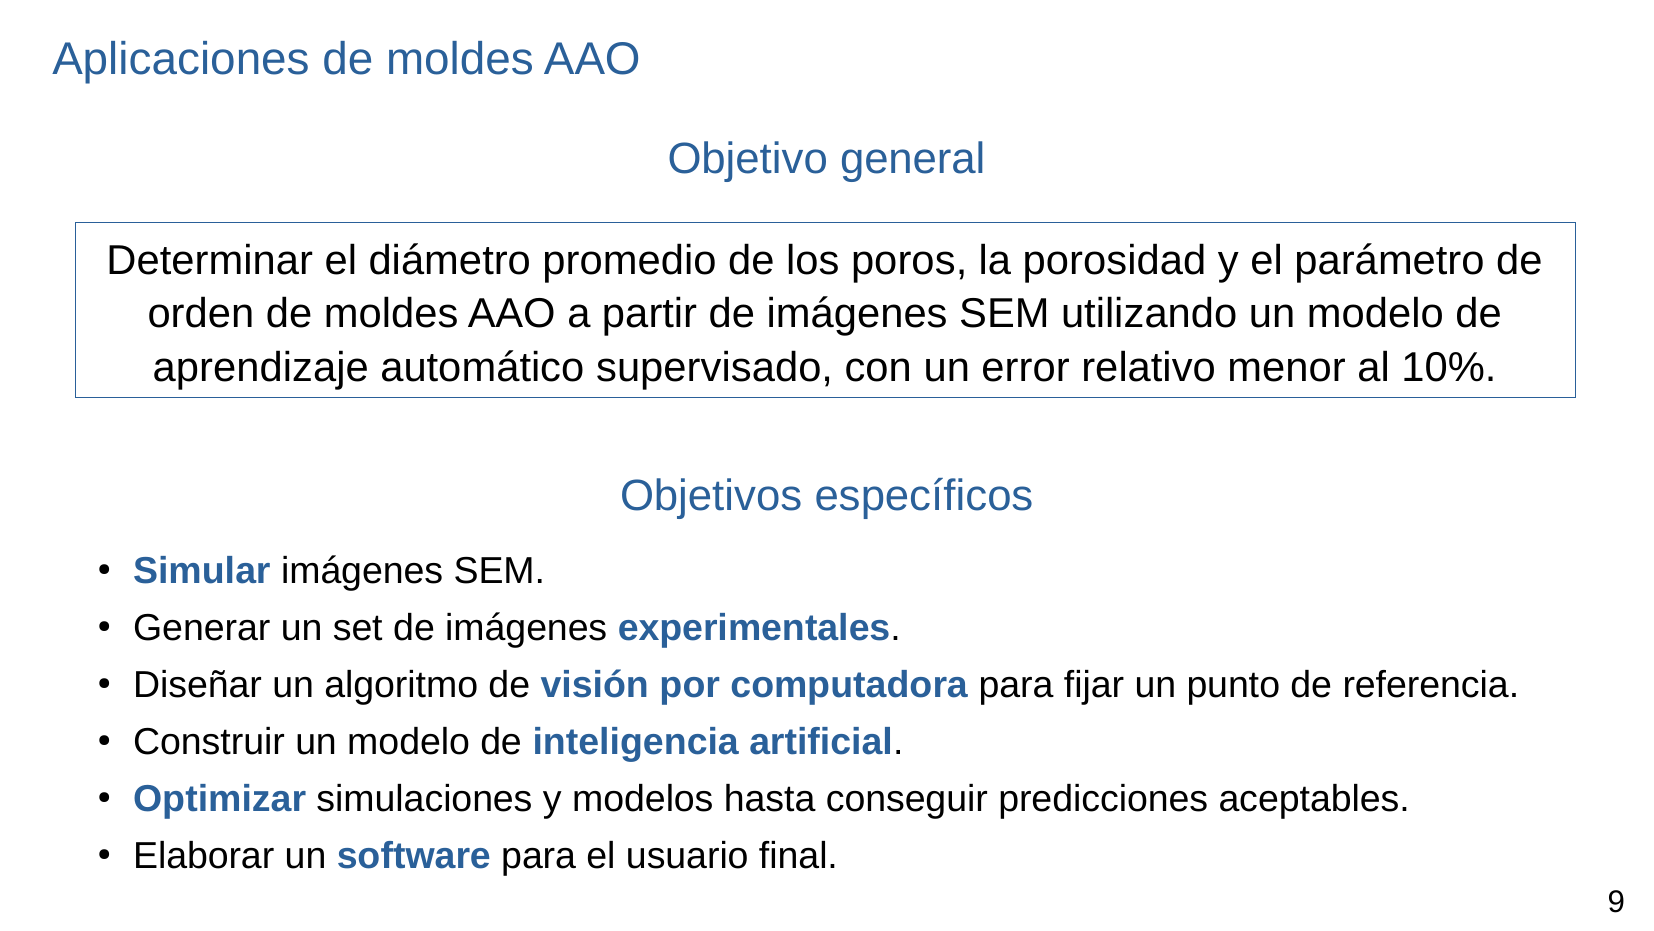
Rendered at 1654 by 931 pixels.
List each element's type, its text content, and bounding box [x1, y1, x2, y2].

text_box Aplicaciones de moldes AAO [37, 25, 655, 92]
text_box Determinar el diámetro promedio de los poros, la porosidad y el parámetro de orden de moldes AAO a partir de imágenes SEM utilizando un modelo de aprendizaje automático supervisado, con un error relativo menor al 10%. [75, 222, 1576, 398]
text_box <number> [1537, 877, 1641, 927]
text_box Objetivo general [652, 126, 1001, 191]
text_box Simular imágenes SEM. Generar un set de imágenes experimentales. Diseñar un algoritmo de visión por computadora para fijar un punto de referencia. Construir un modelo de inteligencia artificial. Optimizar simulaciones y modelos hasta conseguir predicciones aceptables. Elaborar un software para el usuario final. [82, 527, 1537, 884]
text_box Objetivos específicos [605, 463, 1049, 527]
